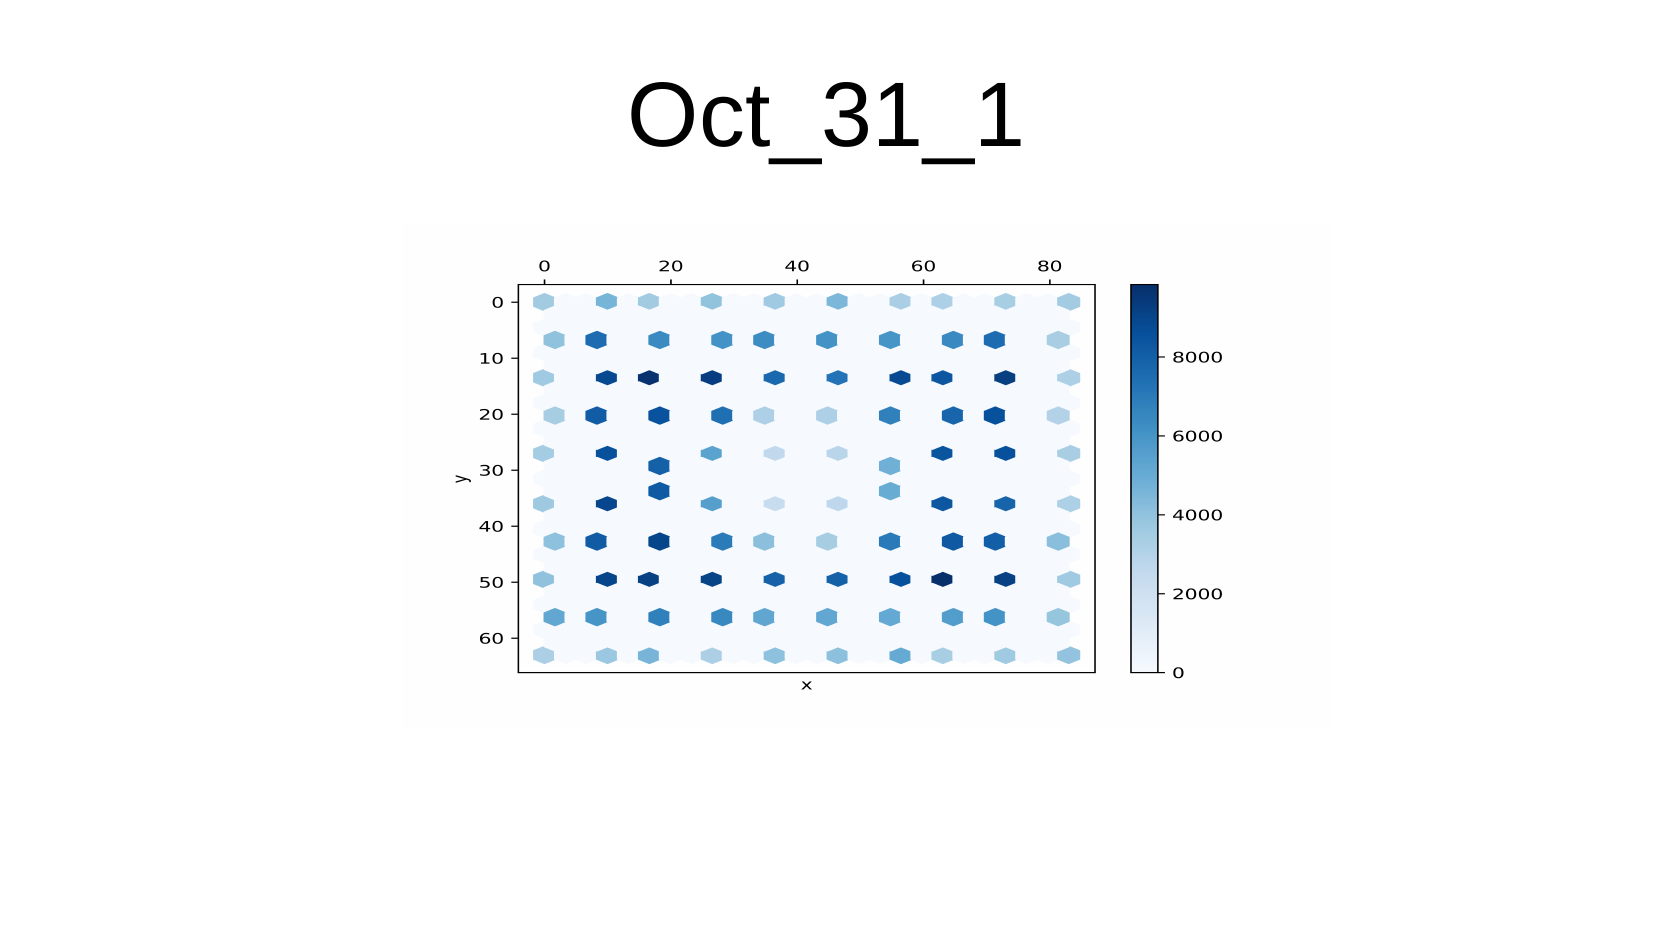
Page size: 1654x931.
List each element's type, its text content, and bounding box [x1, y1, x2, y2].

picture [402, 224, 1332, 728]
title Oct_31_1 [82, 37, 1571, 193]
